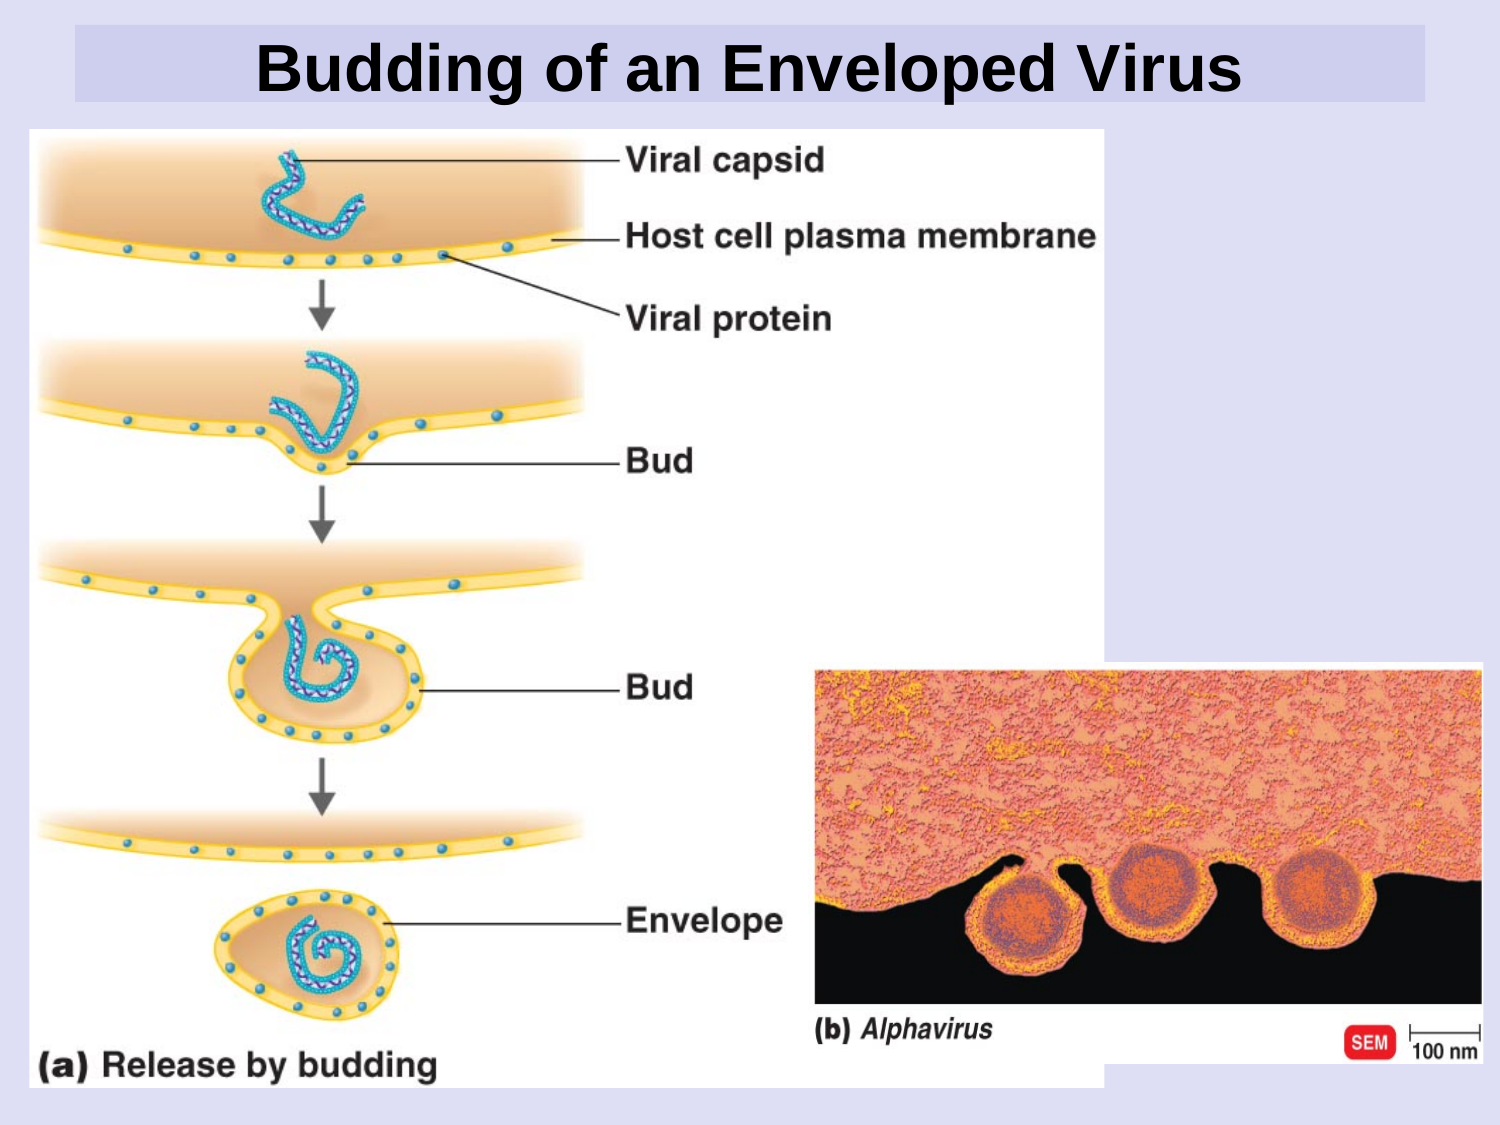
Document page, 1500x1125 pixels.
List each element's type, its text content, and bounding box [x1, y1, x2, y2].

picture [29, 129, 1484, 1088]
title Budding of an Enveloped Virus [75, 24, 1426, 102]
